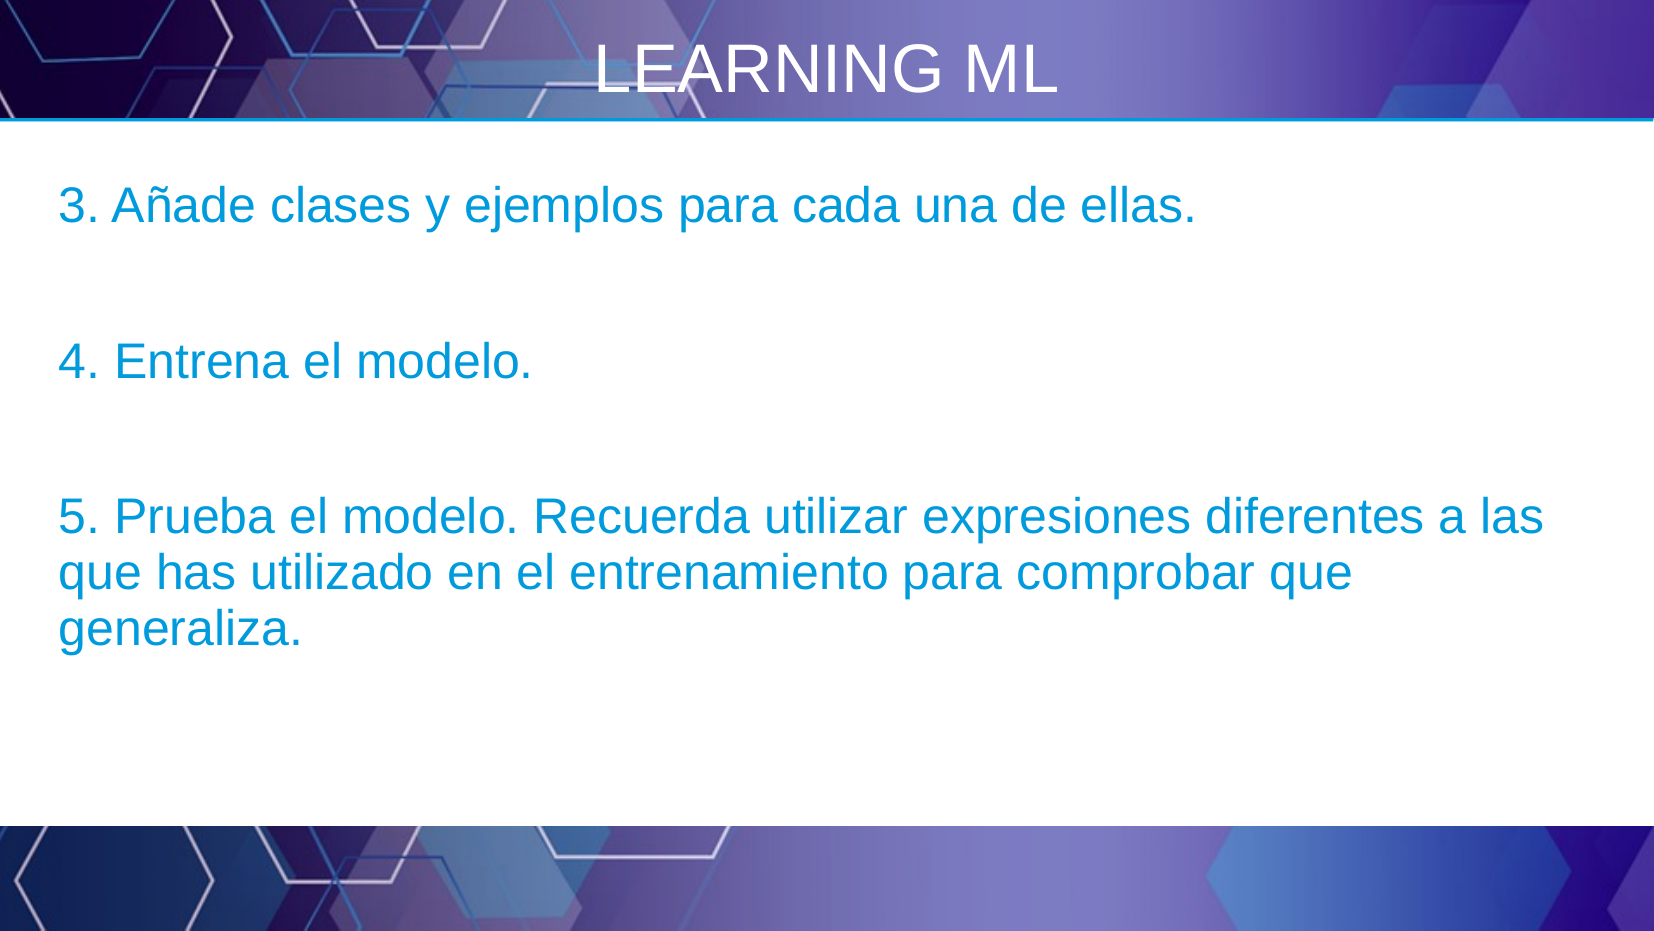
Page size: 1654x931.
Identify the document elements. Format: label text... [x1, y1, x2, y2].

picture [0, 0, 1654, 117]
list 3. Añade clases y ejemplos para cada una de ellas. 4. Entrena el modelo. 5. Prueba el modelo. Recuerda utilizar expresiones diferentes a las que has utilizado en el entrenamiento para comprobar que generaliza. [59, 177, 1565, 768]
picture [0, 826, 1654, 931]
title LEARNING ML [59, 29, 1595, 108]
